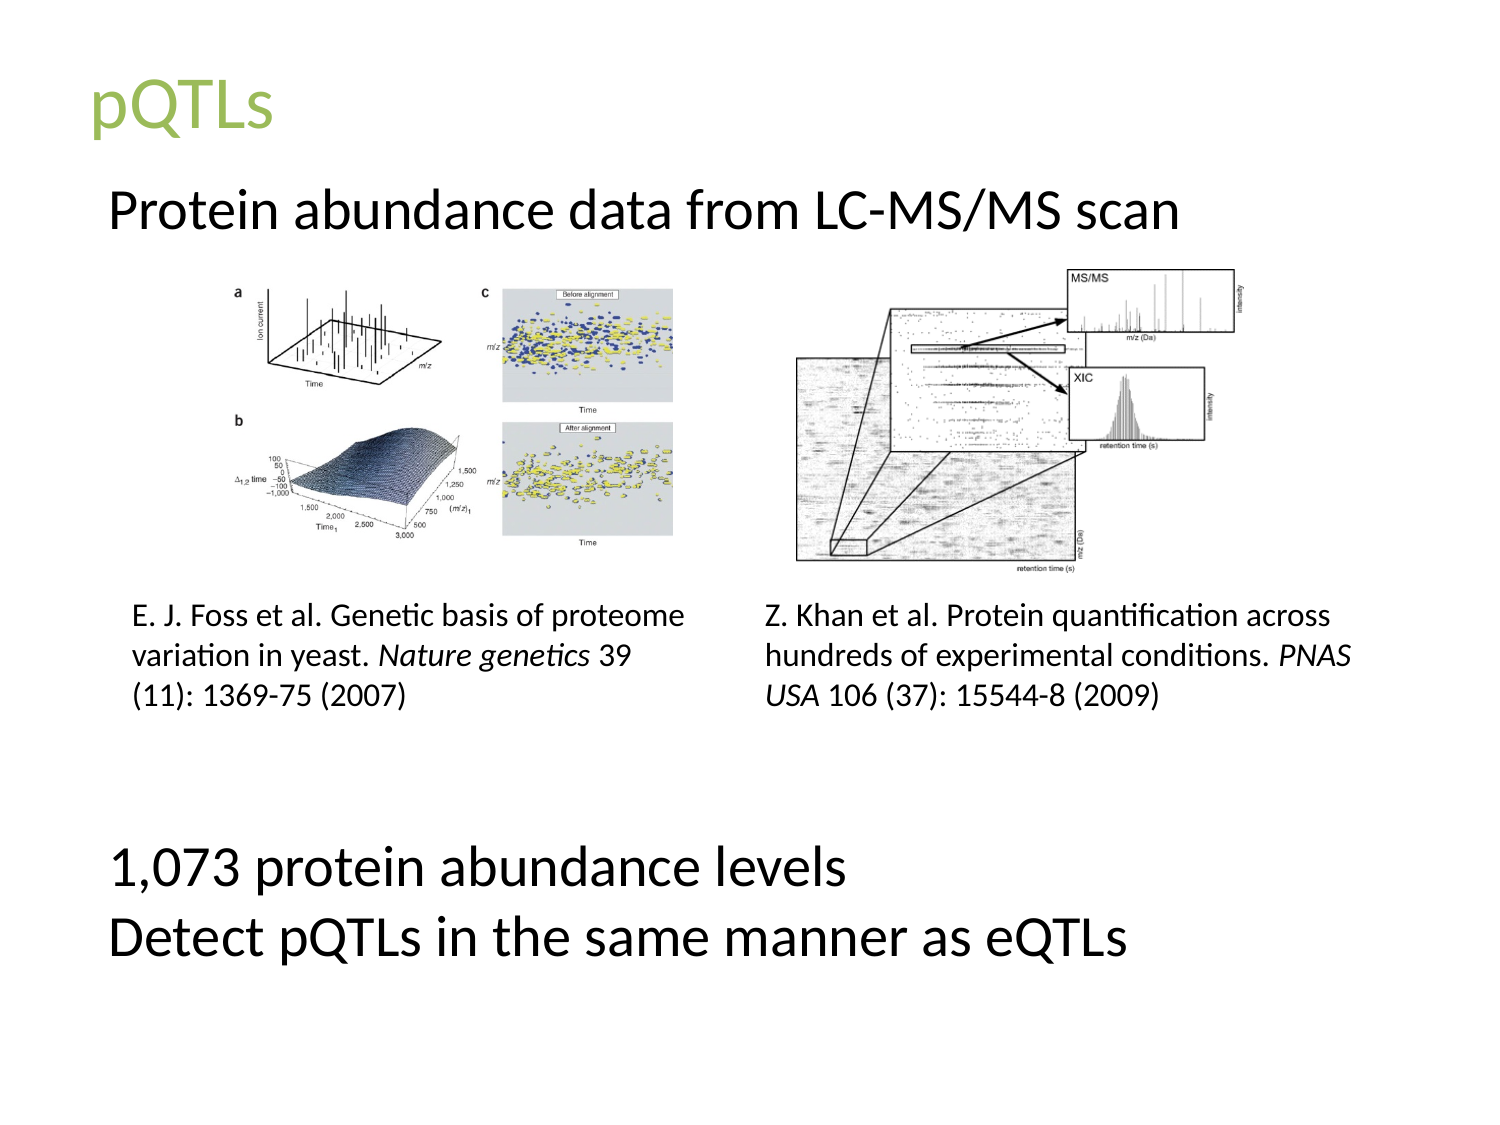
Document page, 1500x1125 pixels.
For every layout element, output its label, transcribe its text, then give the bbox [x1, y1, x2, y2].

text_box pQTLs [74, 45, 1425, 153]
picture [234, 281, 673, 547]
text_box 1,073 protein abundance levels Detect pQTLs in the same manner as eQTLs [93, 820, 1418, 1032]
picture [796, 269, 1244, 573]
text_box E. J. Foss et al. Genetic basis of proteome variation in yeast. Nature genetics 39 (11): 1369-75 (2007) [117, 585, 715, 721]
text_box Protein abundance data from LC-MS/MS scan [93, 163, 1418, 481]
text_box Z. Khan et al. Protein quantification across hundreds of experimental conditions. PNAS USA 106 (37): 15544-8 (2009) [750, 585, 1407, 766]
